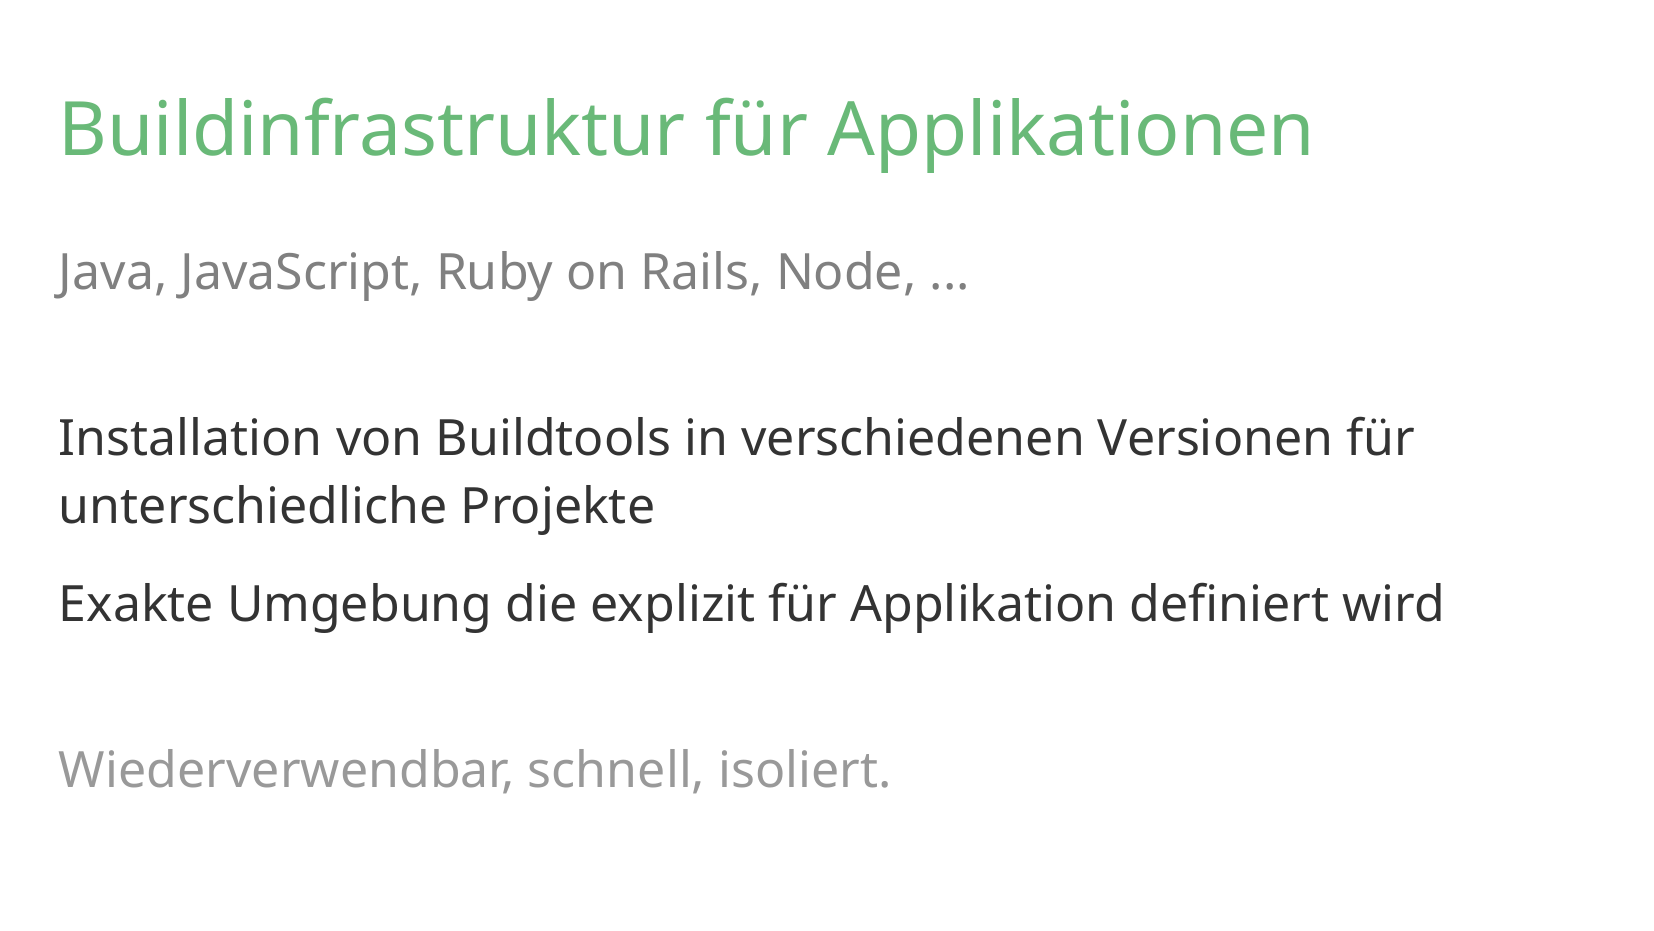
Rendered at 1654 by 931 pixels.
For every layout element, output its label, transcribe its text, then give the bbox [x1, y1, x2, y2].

list Java, JavaScript, Ruby on Rails, Node, ... Installation von Buildtools in verschiedenen Versionen für unterschiedliche Projekte Exakte Umgebung die explizit für Applikation definiert wird Wiederverwendbar, schnell, isoliert. [59, 236, 1595, 768]
title Buildinfrastruktur für Applikationen [59, 59, 1595, 178]
